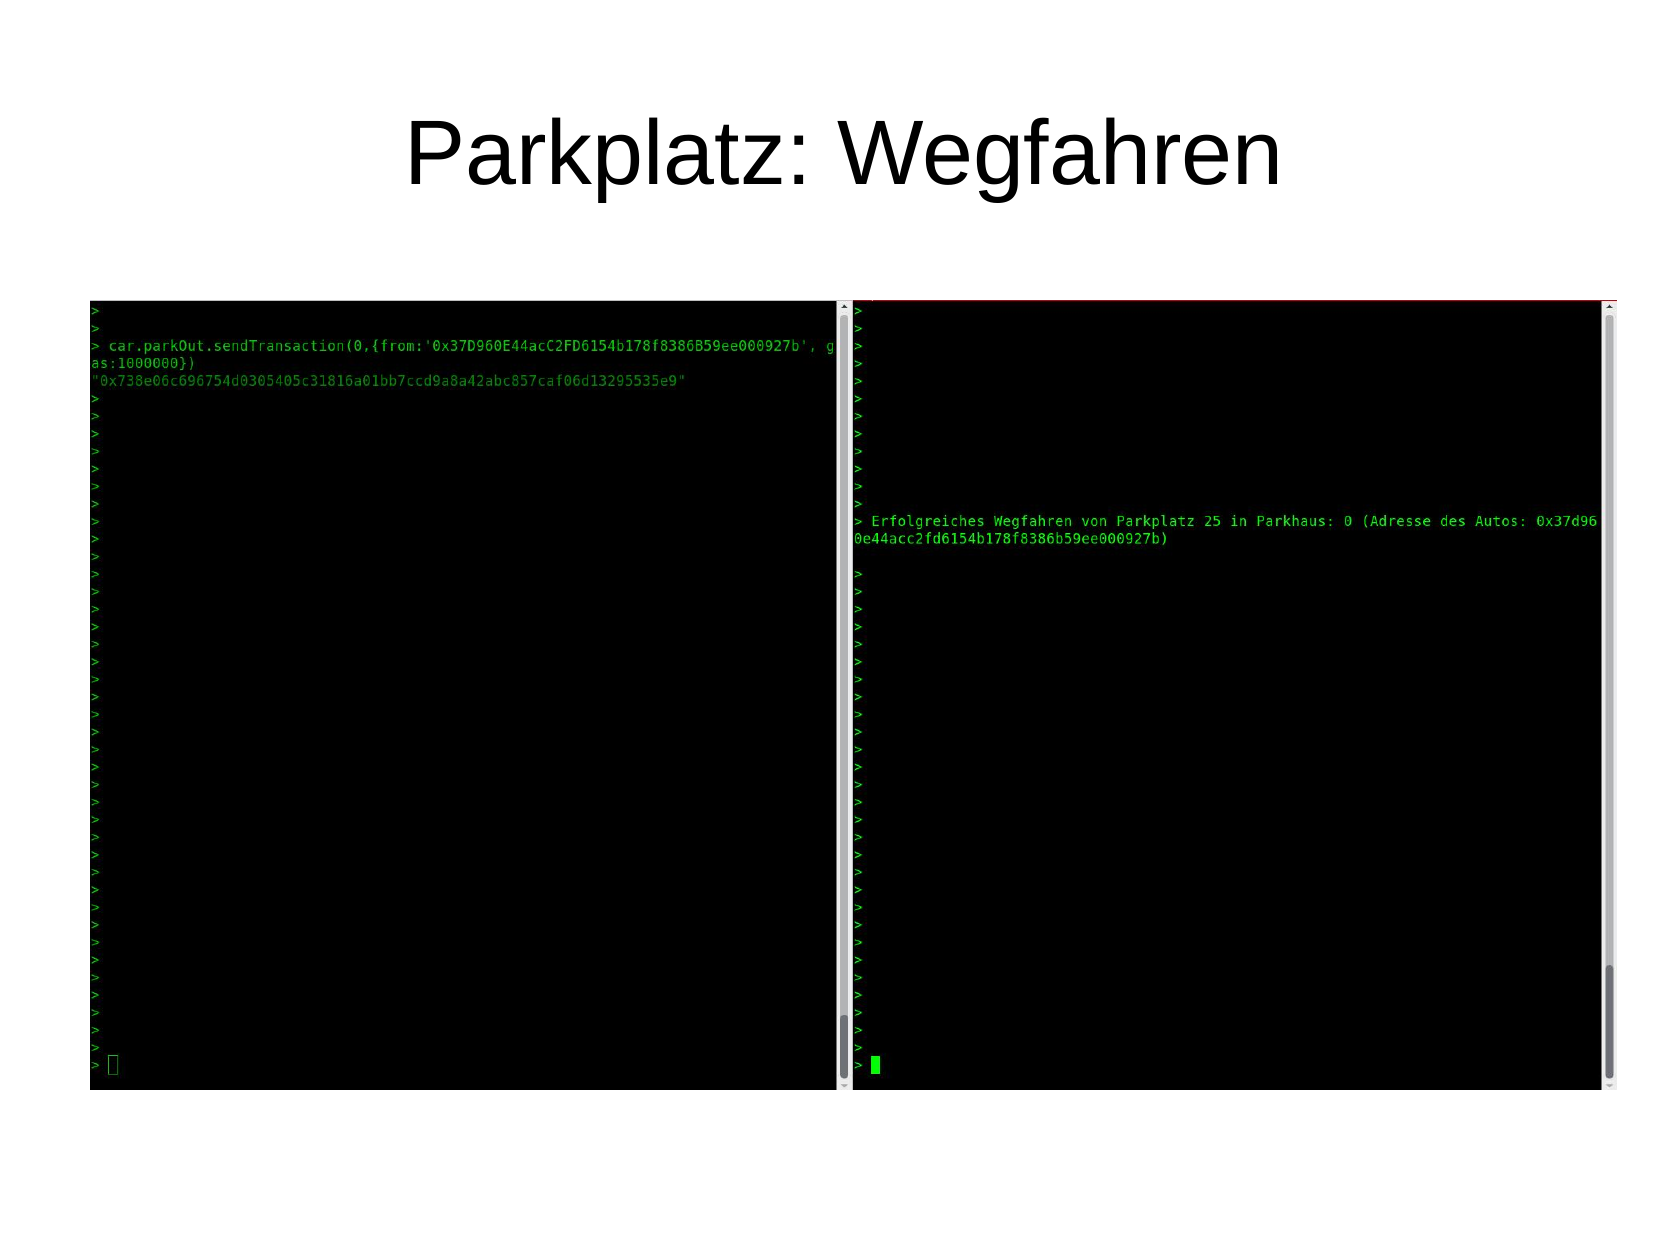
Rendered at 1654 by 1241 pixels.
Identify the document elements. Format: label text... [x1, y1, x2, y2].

title Parkplatz: Wegfahren [82, 49, 1571, 257]
picture [90, 300, 1617, 1090]
